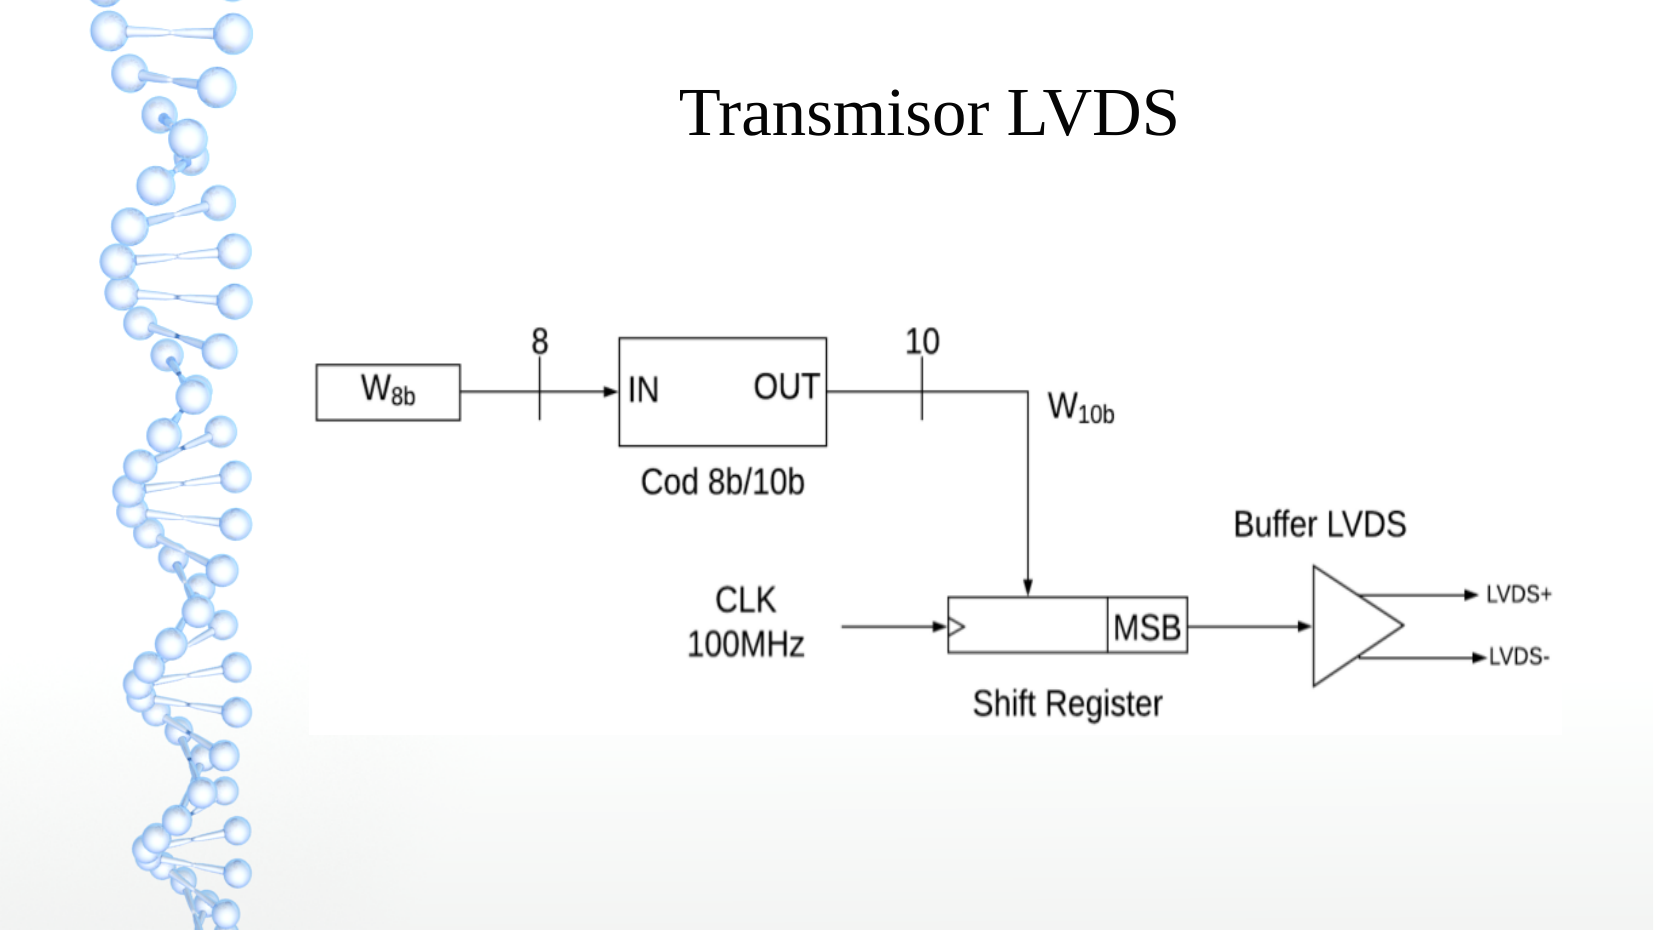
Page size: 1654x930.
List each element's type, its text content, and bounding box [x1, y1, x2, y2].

title Transmisor LVDS [265, 35, 1594, 189]
picture [0, 0, 1654, 930]
